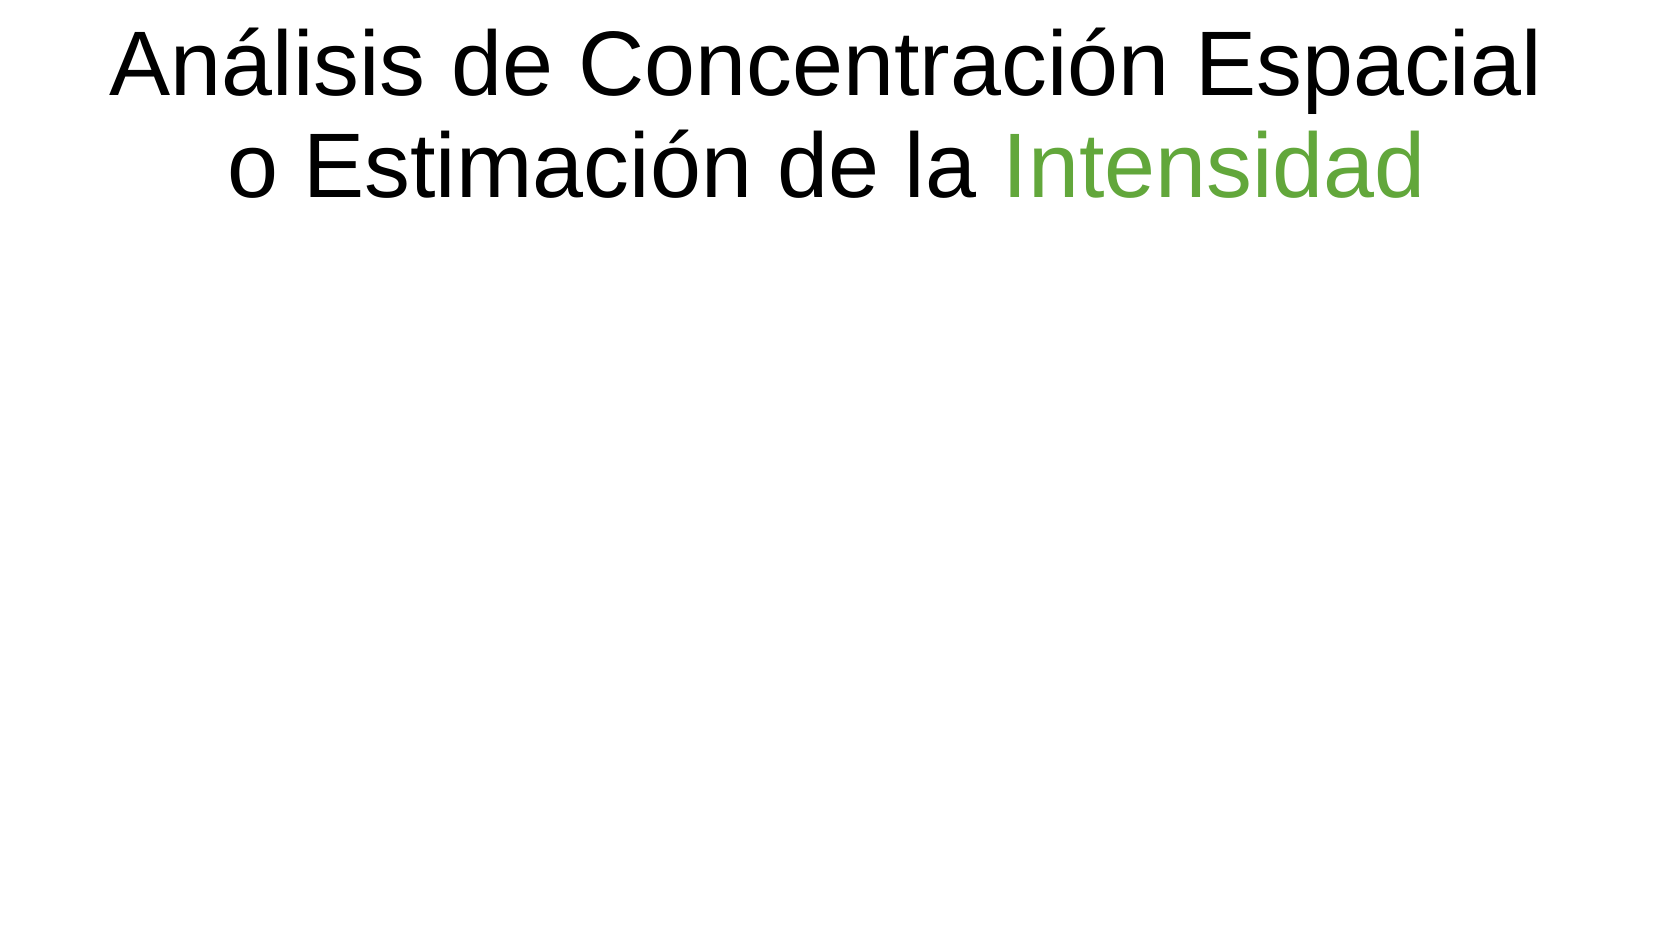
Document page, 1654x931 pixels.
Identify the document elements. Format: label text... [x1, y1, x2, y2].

title Análisis de Concentración Espacial o Estimación de la Intensidad [82, 12, 1571, 218]
